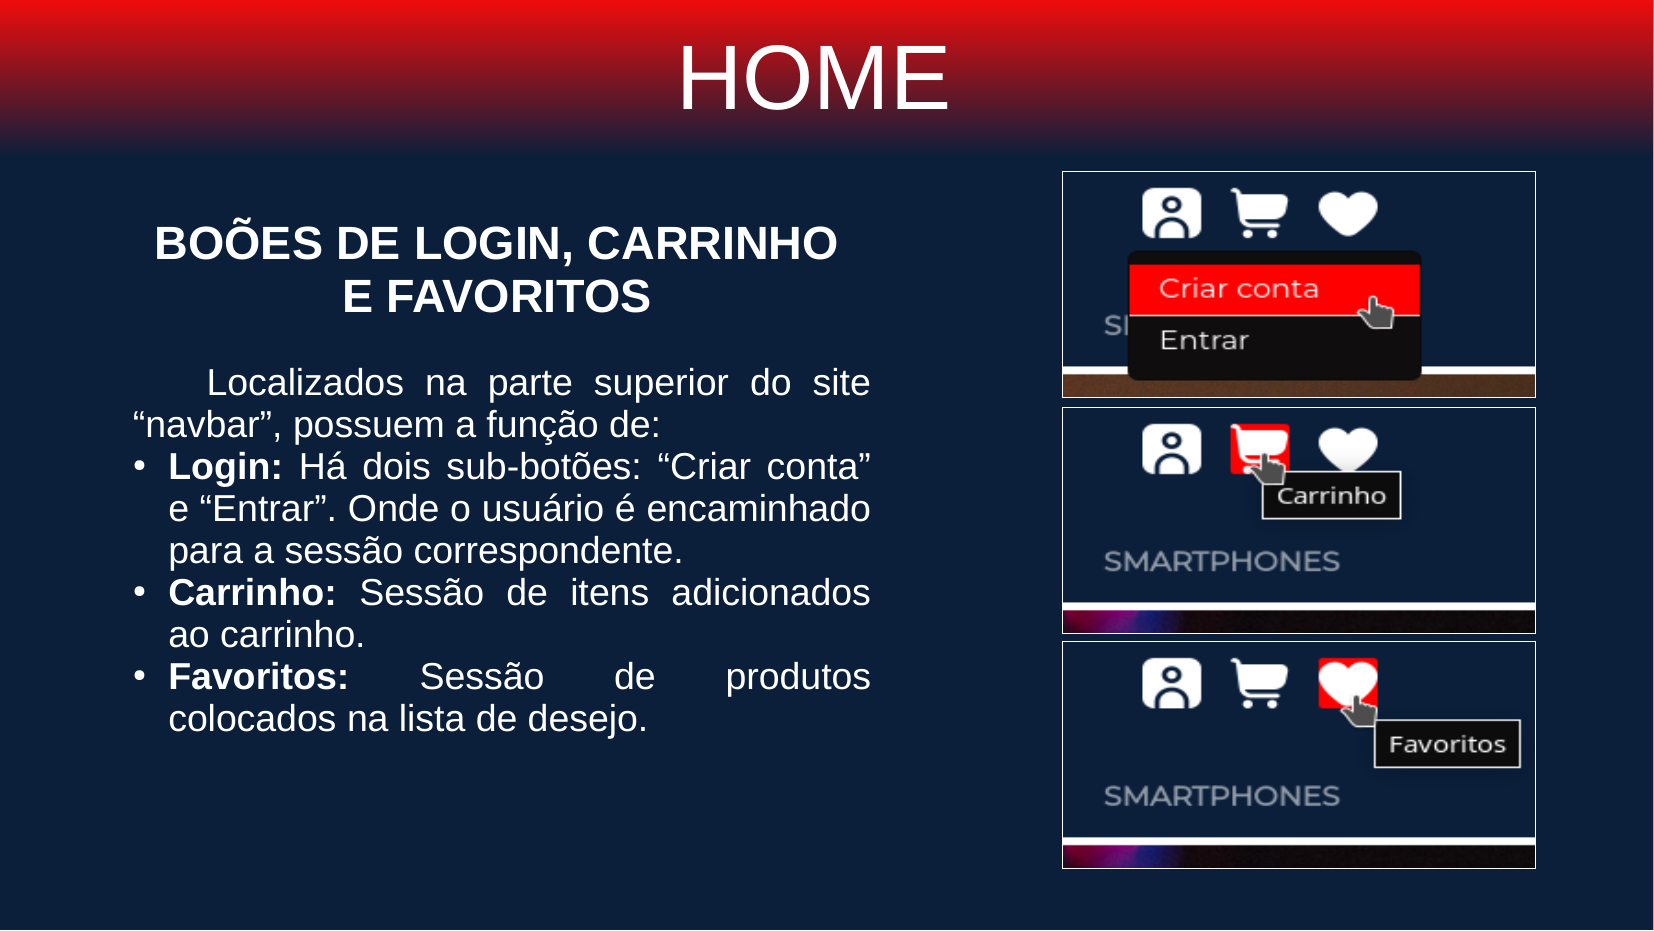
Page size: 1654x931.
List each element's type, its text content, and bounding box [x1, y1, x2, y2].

picture [1062, 171, 1536, 398]
text_box Localizados na parte superior do site “navbar”, possuem a função de: Login: Há dois sub-botões: “Criar conta” e “Entrar”. Onde o usuário é encaminhado para a sessão correspondente. Carrinho: Sessão de itens adicionados ao carrinho. Favoritos: Sessão de produtos colocados na lista de desejo. [118, 354, 886, 790]
title HOME [0, 0, 1654, 156]
picture [1062, 641, 1536, 869]
picture [1062, 407, 1536, 634]
list BOÕES DE LOGIN, CARRINHO E FAVORITOS [88, 217, 857, 325]
